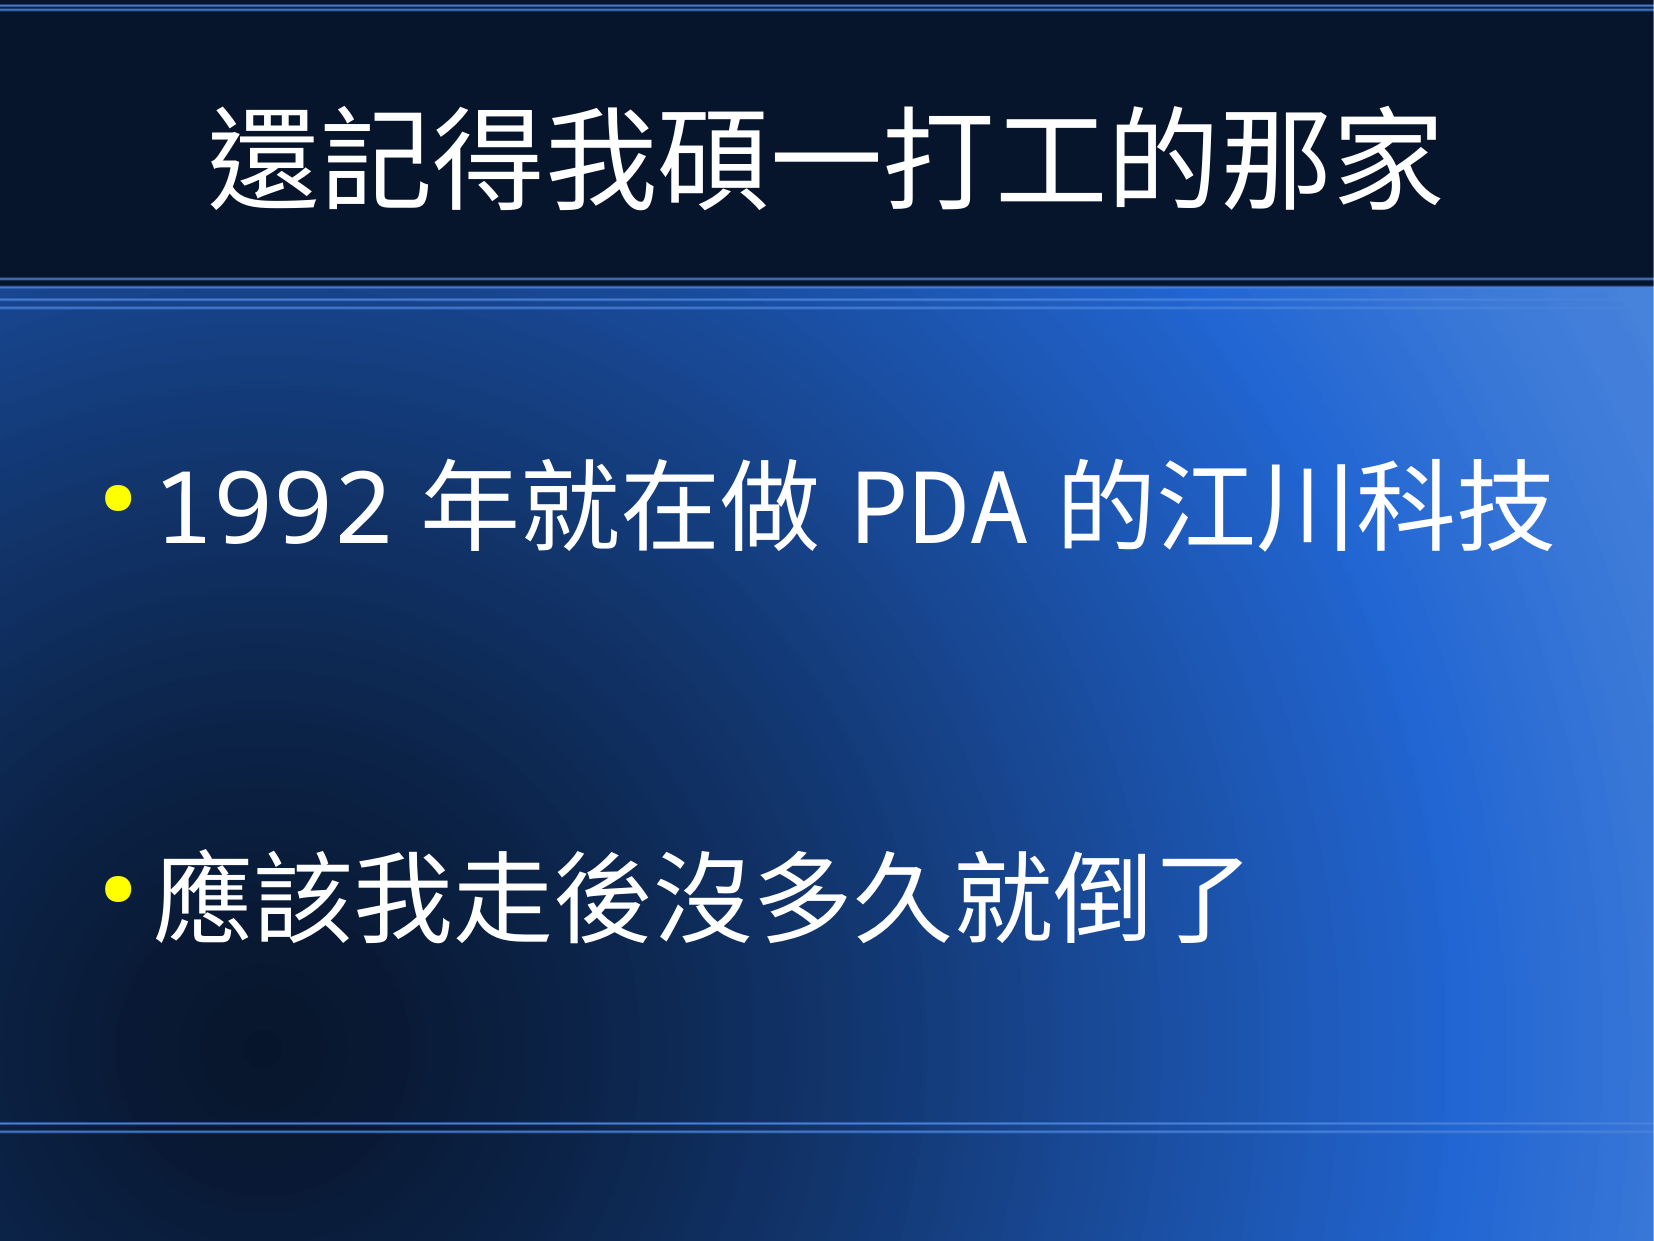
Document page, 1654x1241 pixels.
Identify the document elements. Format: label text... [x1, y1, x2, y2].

list 1992年就在做PDA的江川科技 應該我走後沒多久就倒了 [82, 355, 1571, 1241]
title 還記得我碩一打工的那家 [82, 49, 1571, 257]
picture [0, 0, 1654, 1241]
